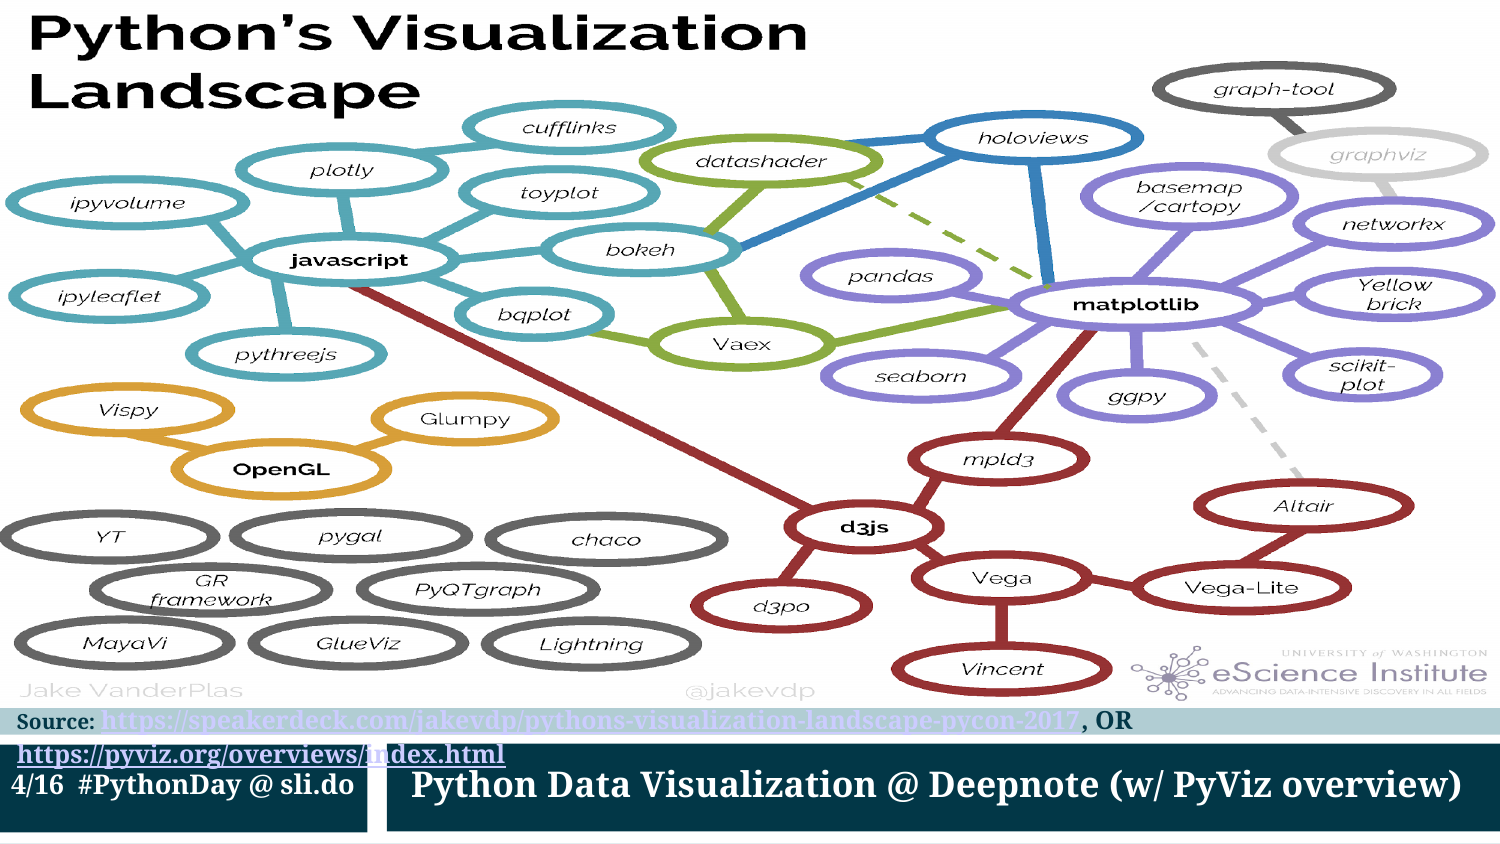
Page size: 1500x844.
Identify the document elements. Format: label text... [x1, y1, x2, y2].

picture [0, 0, 1500, 708]
text_box 4/16 #PythonDay @ sli.do [0, 761, 391, 835]
text_box Source: https://speakerdeck.com/jakevdp/pythons-visualization-landscape-pycon-2017, OR https://pyviz.org/overviews/index.html [2, 697, 1470, 766]
text_box Python Data Visualization @ Deepnote (w/ PyViz overview) [400, 740, 1500, 826]
